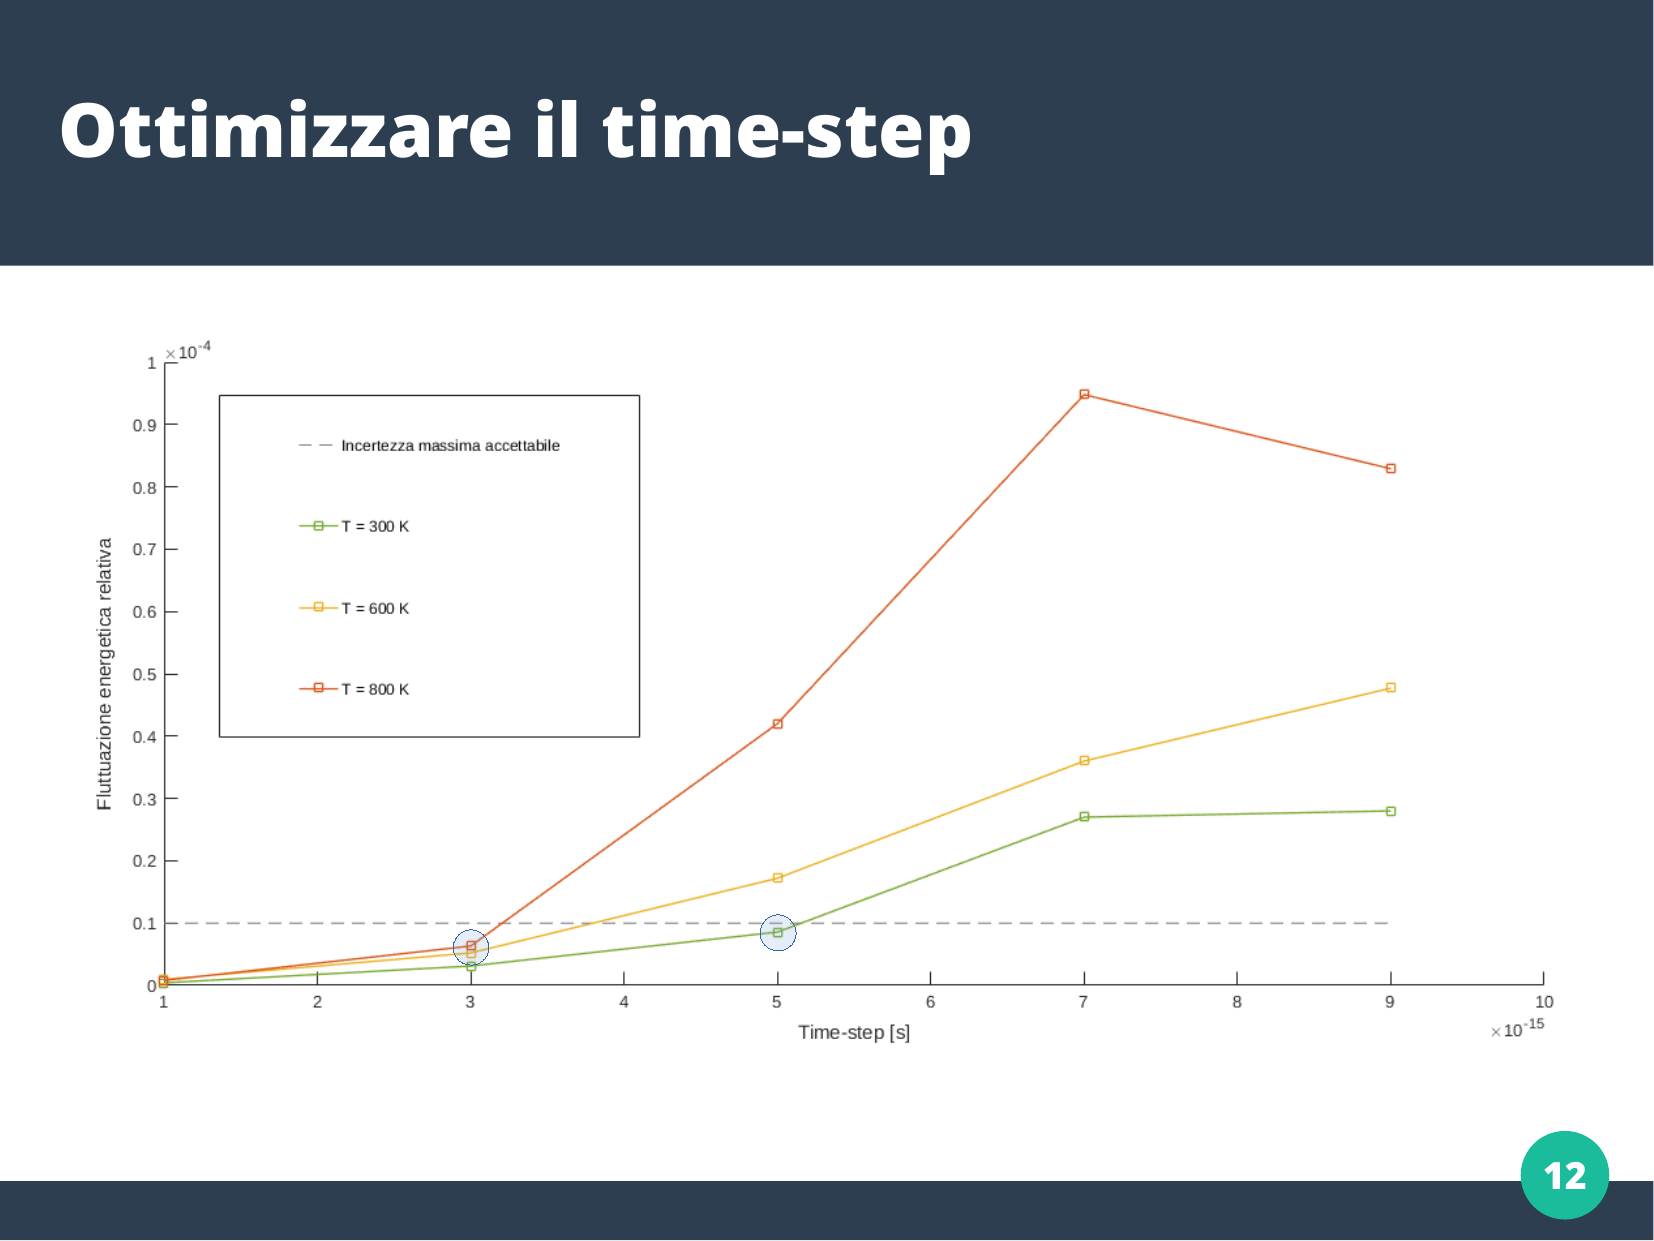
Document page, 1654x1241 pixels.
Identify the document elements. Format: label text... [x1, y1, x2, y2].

title Ottimizzare il time-step [59, 49, 1595, 207]
picture [63, 330, 1584, 1069]
text_box [453, 929, 489, 966]
text_box [760, 914, 797, 951]
